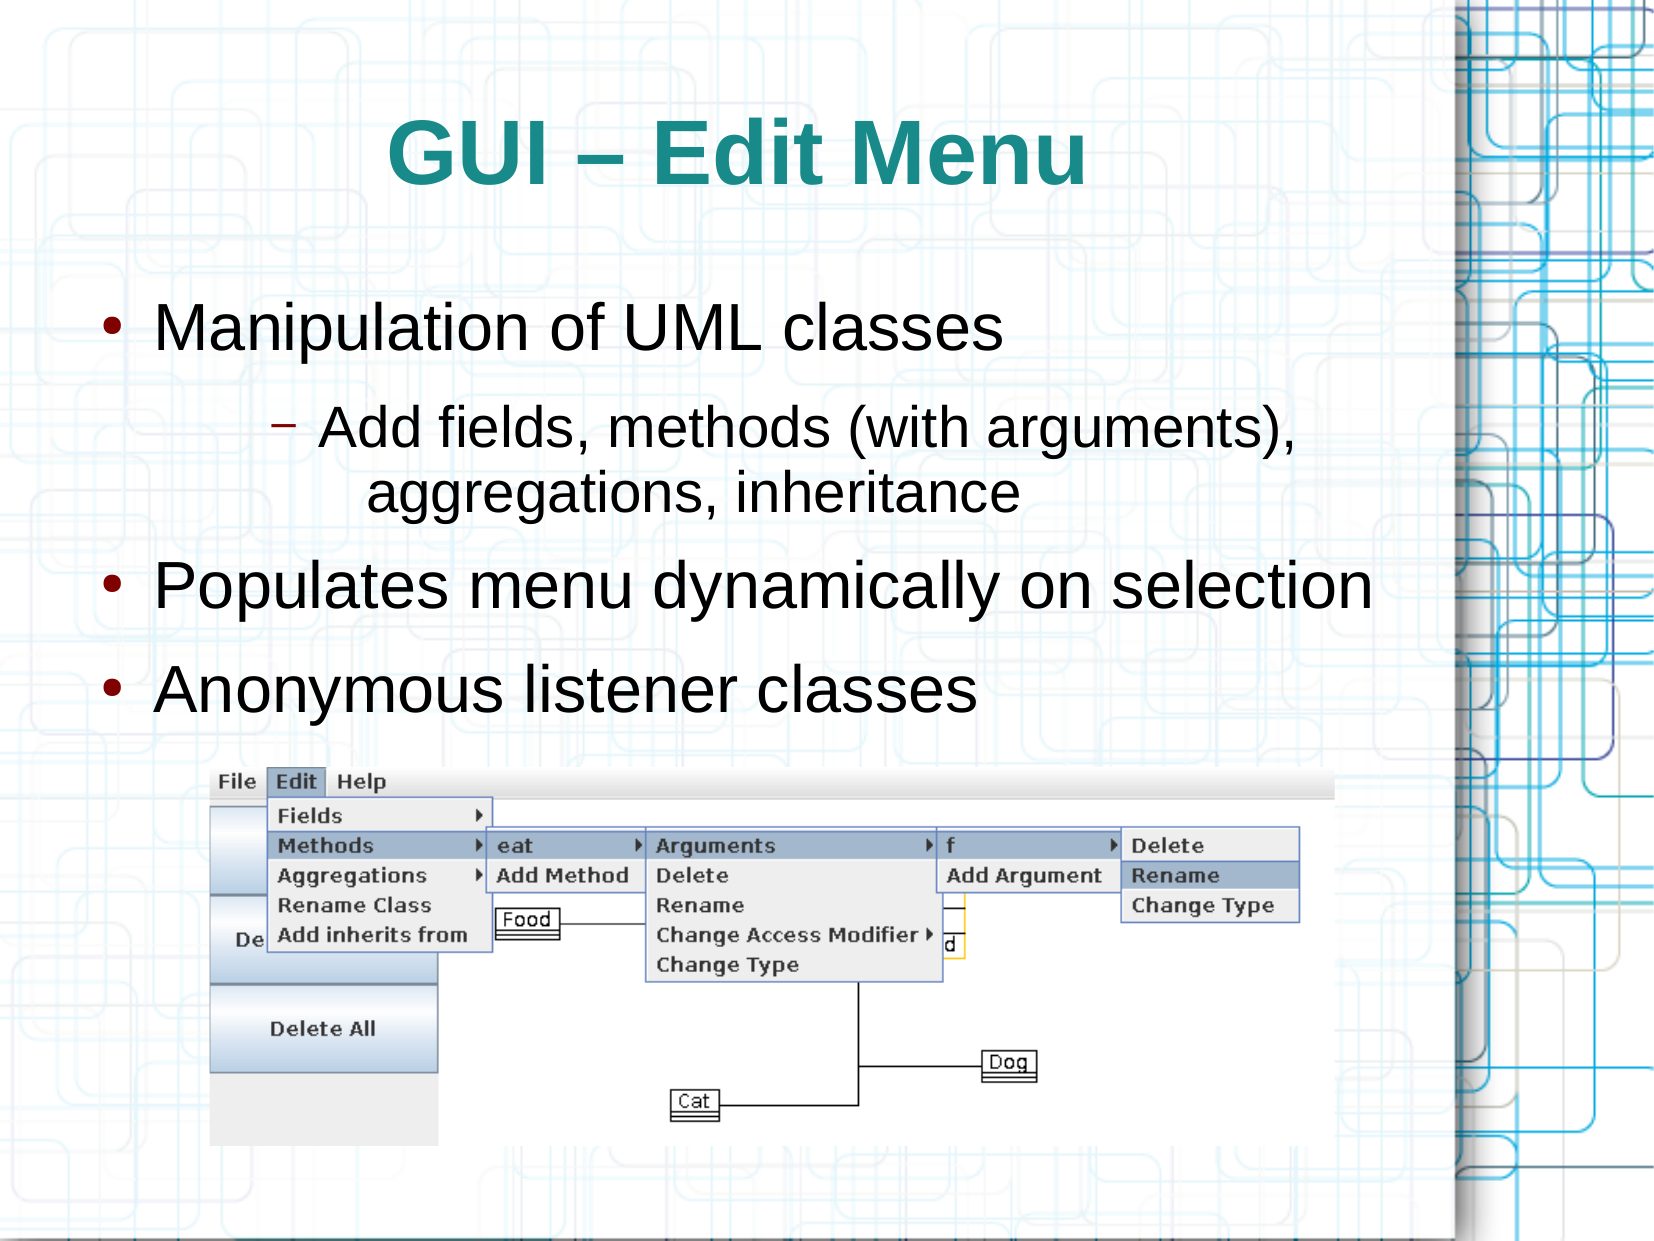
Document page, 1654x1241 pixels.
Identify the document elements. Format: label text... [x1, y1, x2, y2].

list Manipulation of UML classes Add fields, methods (with arguments), aggregations, inheritance Populates menu dynamically on selection Anonymous listener classes [82, 290, 1418, 1241]
picture [209, 767, 1335, 1146]
title GUI – Edit Menu [59, 49, 1418, 257]
picture [0, 0, 1654, 1241]
